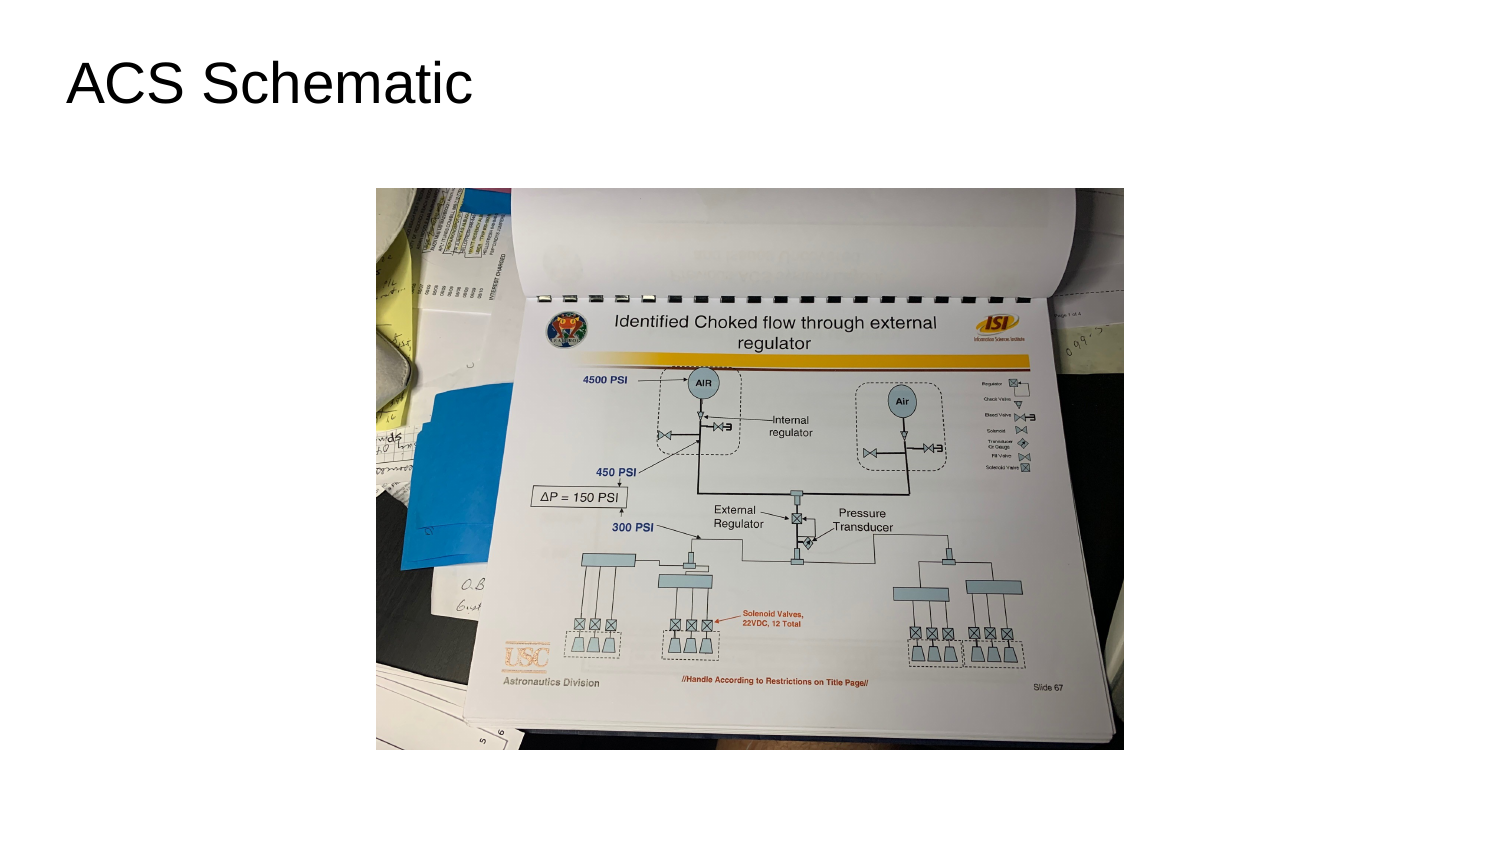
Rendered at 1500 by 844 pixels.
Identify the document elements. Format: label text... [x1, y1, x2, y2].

title ACS Schematic [51, 29, 1449, 124]
picture [376, 188, 1124, 750]
